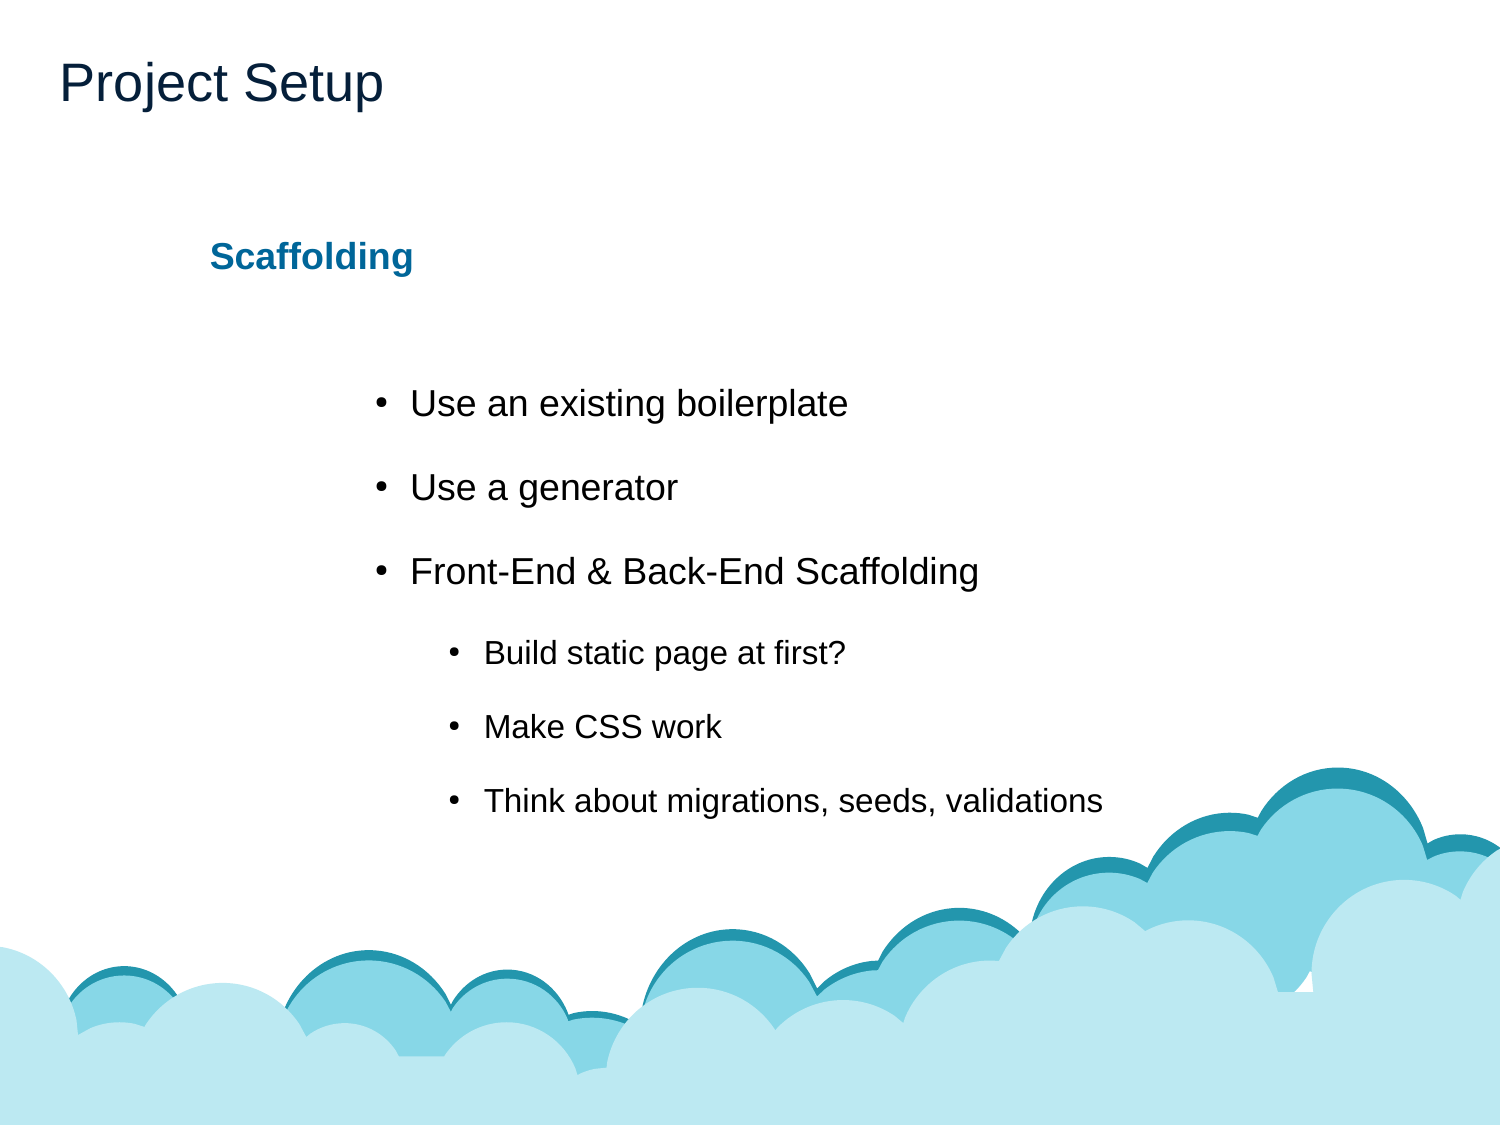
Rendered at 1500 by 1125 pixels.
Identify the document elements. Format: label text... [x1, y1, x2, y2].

text_box Use an existing boilerplate Use a generator Front-End & Back-End Scaffolding Build static page at first? Make CSS work Think about migrations, seeds, validations [360, 375, 1120, 906]
text_box Scaffolding [195, 228, 430, 286]
text_box Project Setup [45, 45, 556, 136]
